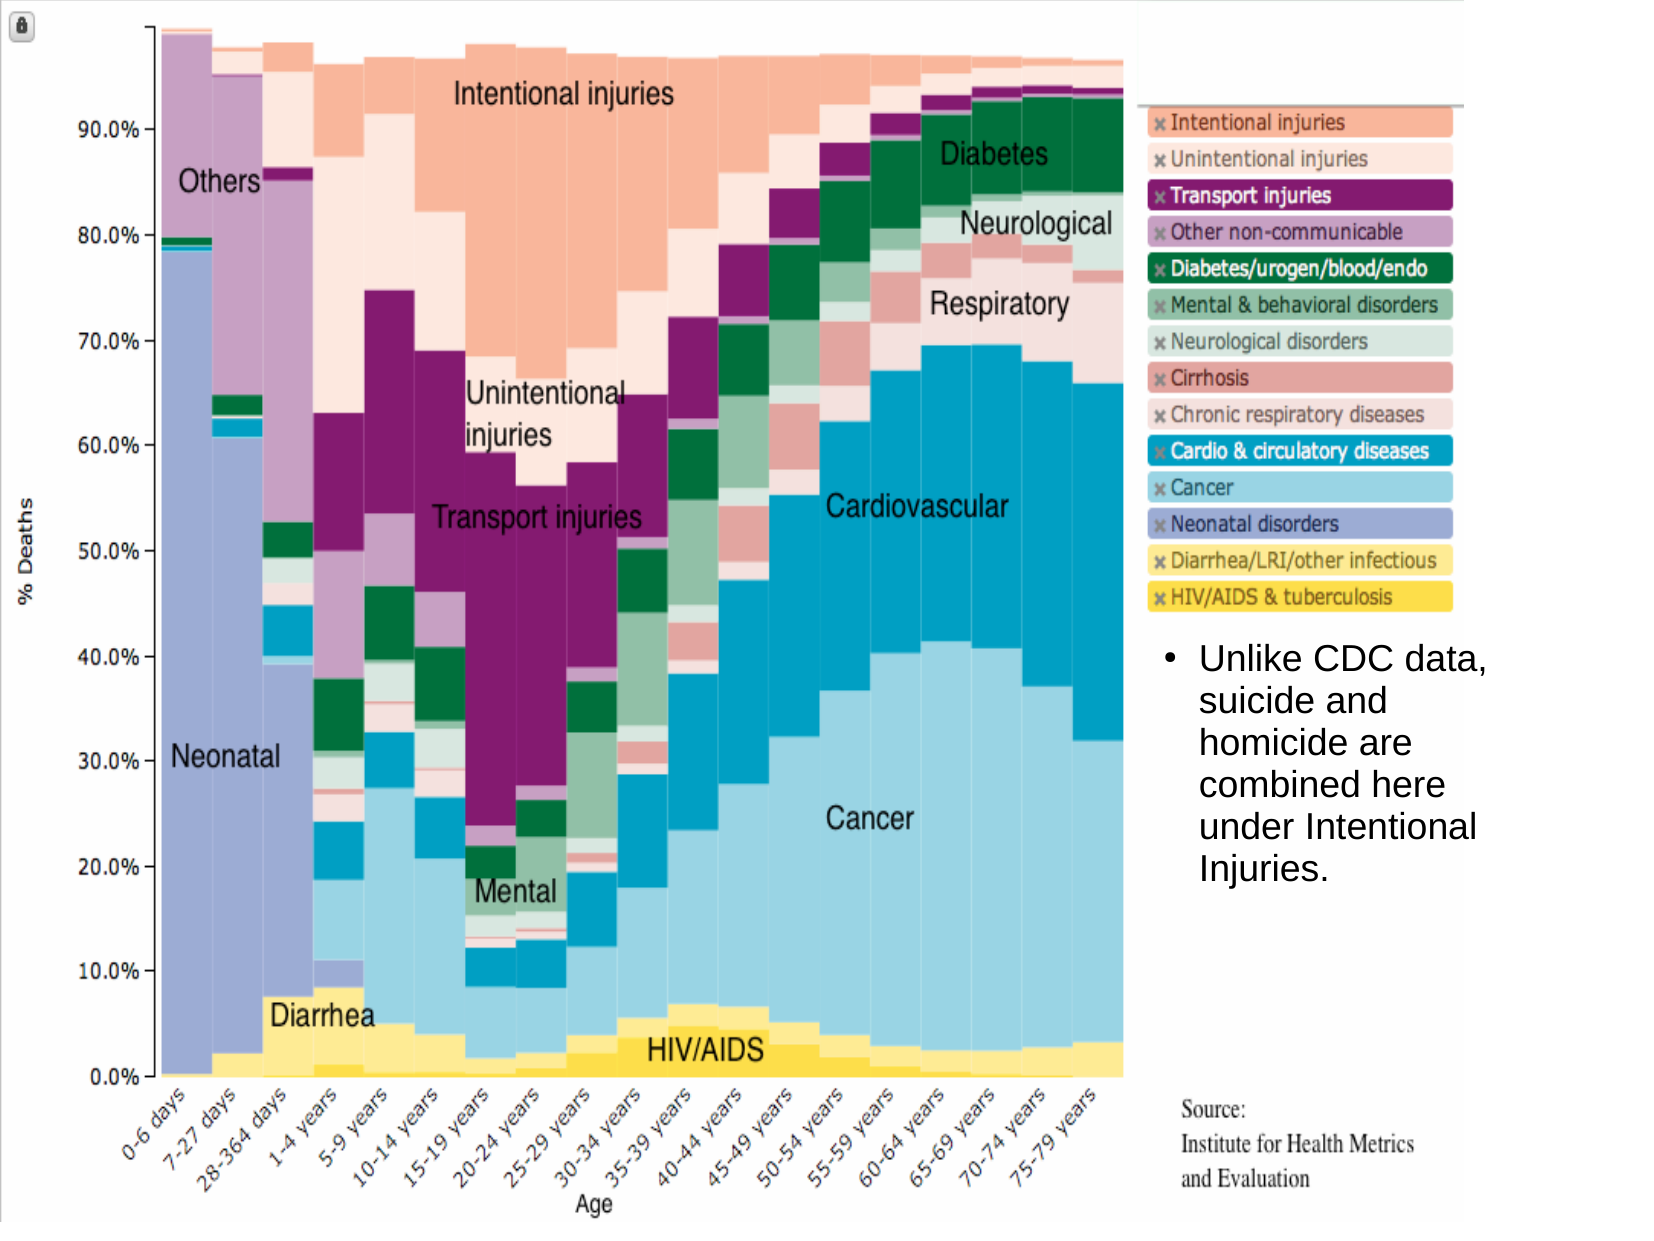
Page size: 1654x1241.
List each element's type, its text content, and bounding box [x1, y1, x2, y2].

picture [0, 0, 1464, 1222]
text_box Unlike CDC data, suicide and homicide are combined here under Intentional Injuries. [1148, 630, 1561, 1107]
